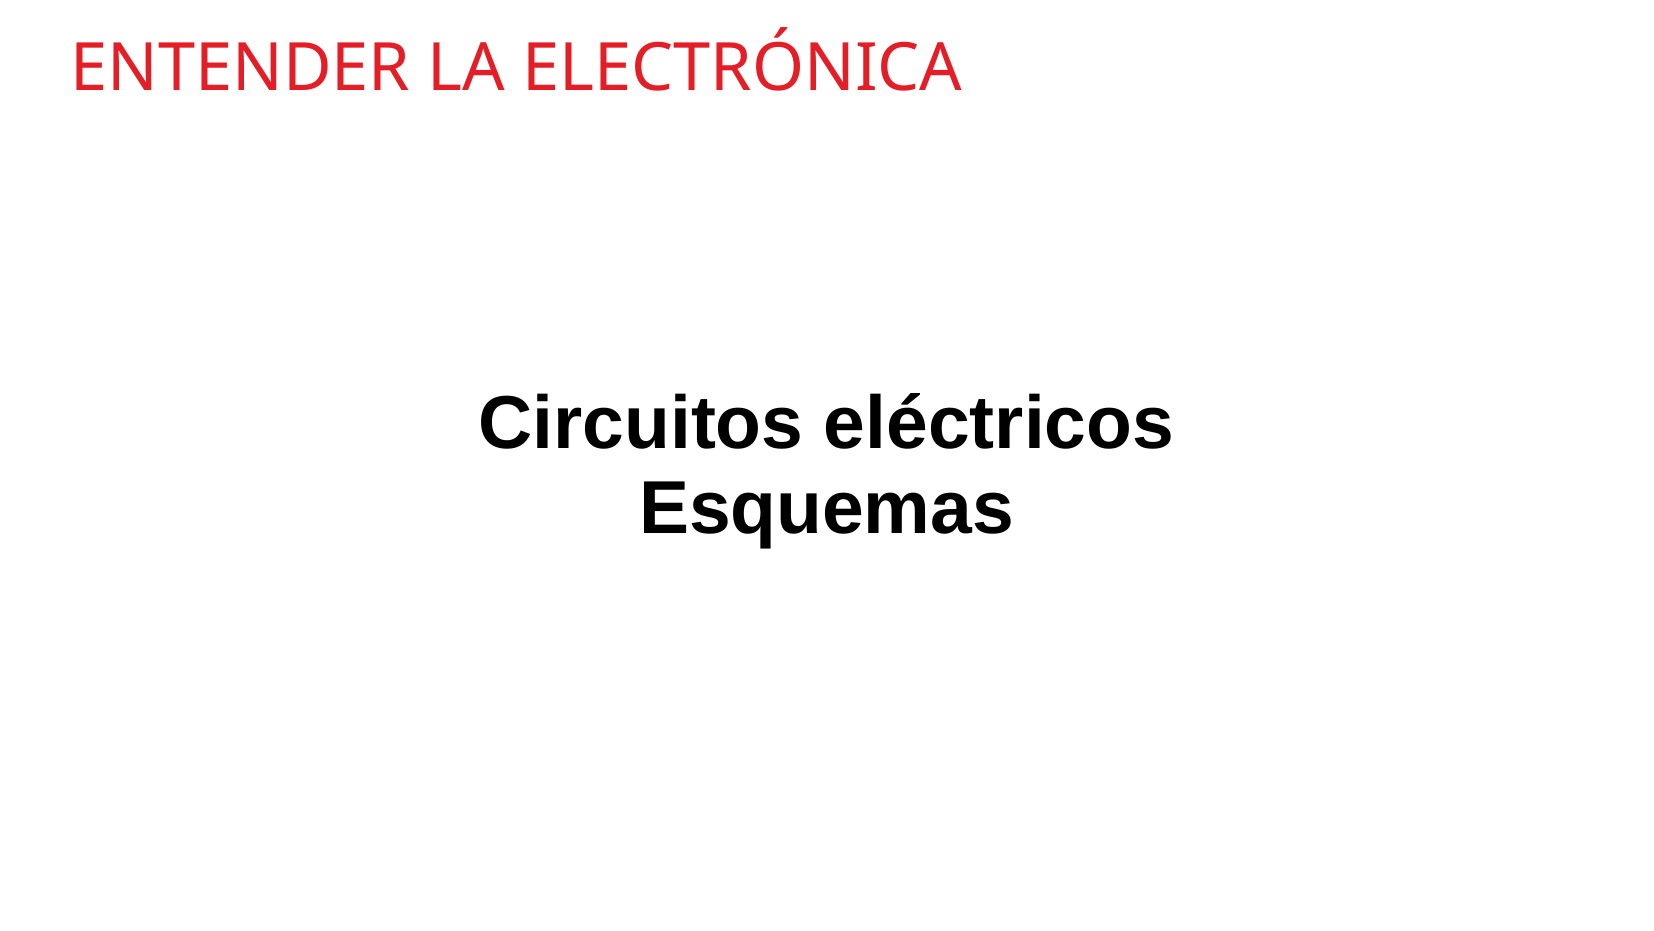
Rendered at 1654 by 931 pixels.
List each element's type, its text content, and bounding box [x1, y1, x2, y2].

text_box Circuitos eléctricos Esquemas [434, 373, 1220, 557]
title ENTENDER LA ELECTRÓNICA [70, 11, 1347, 118]
